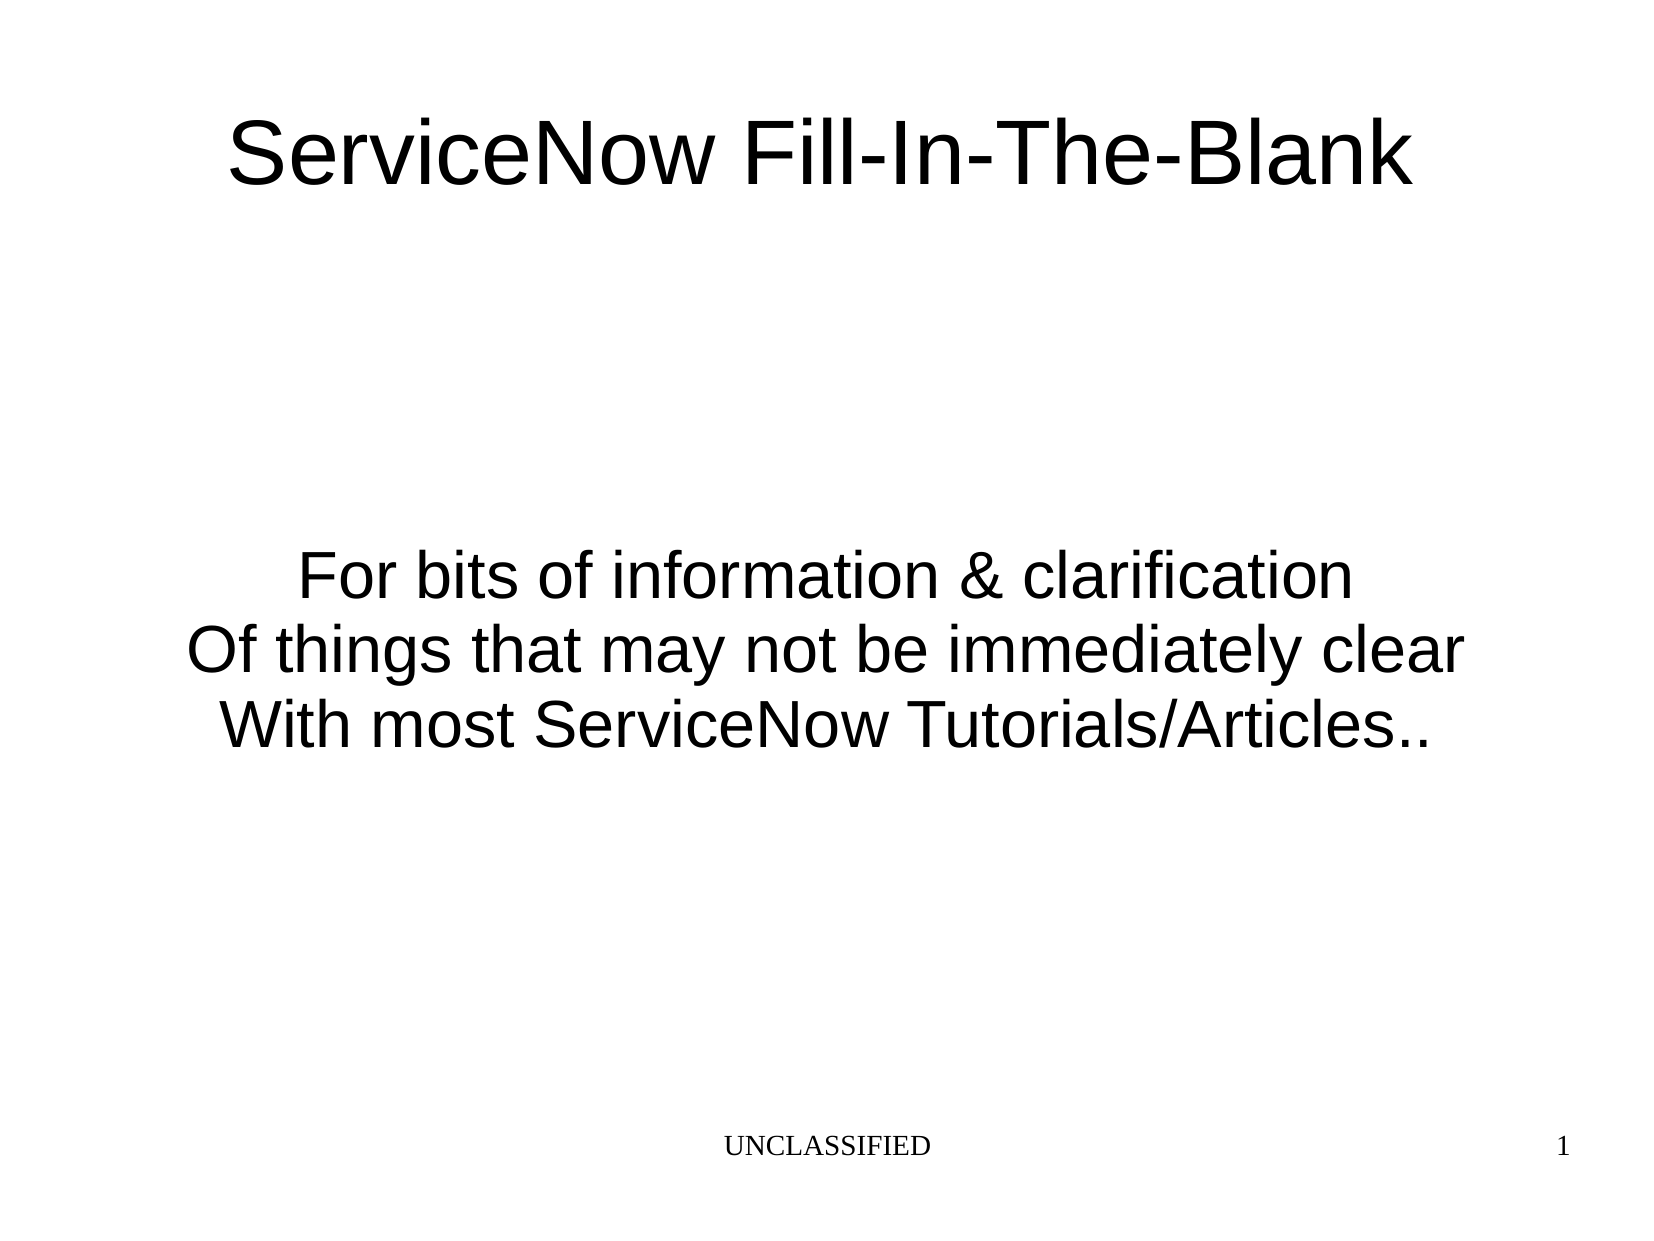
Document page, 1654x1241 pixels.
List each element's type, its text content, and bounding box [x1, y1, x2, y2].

title ServiceNow Fill-In-The-Blank [82, 49, 1571, 257]
subtitle For bits of information & clarification Of things that may not be immediately clear With most ServiceNow Tutorials/Articles.. [82, 290, 1571, 1010]
